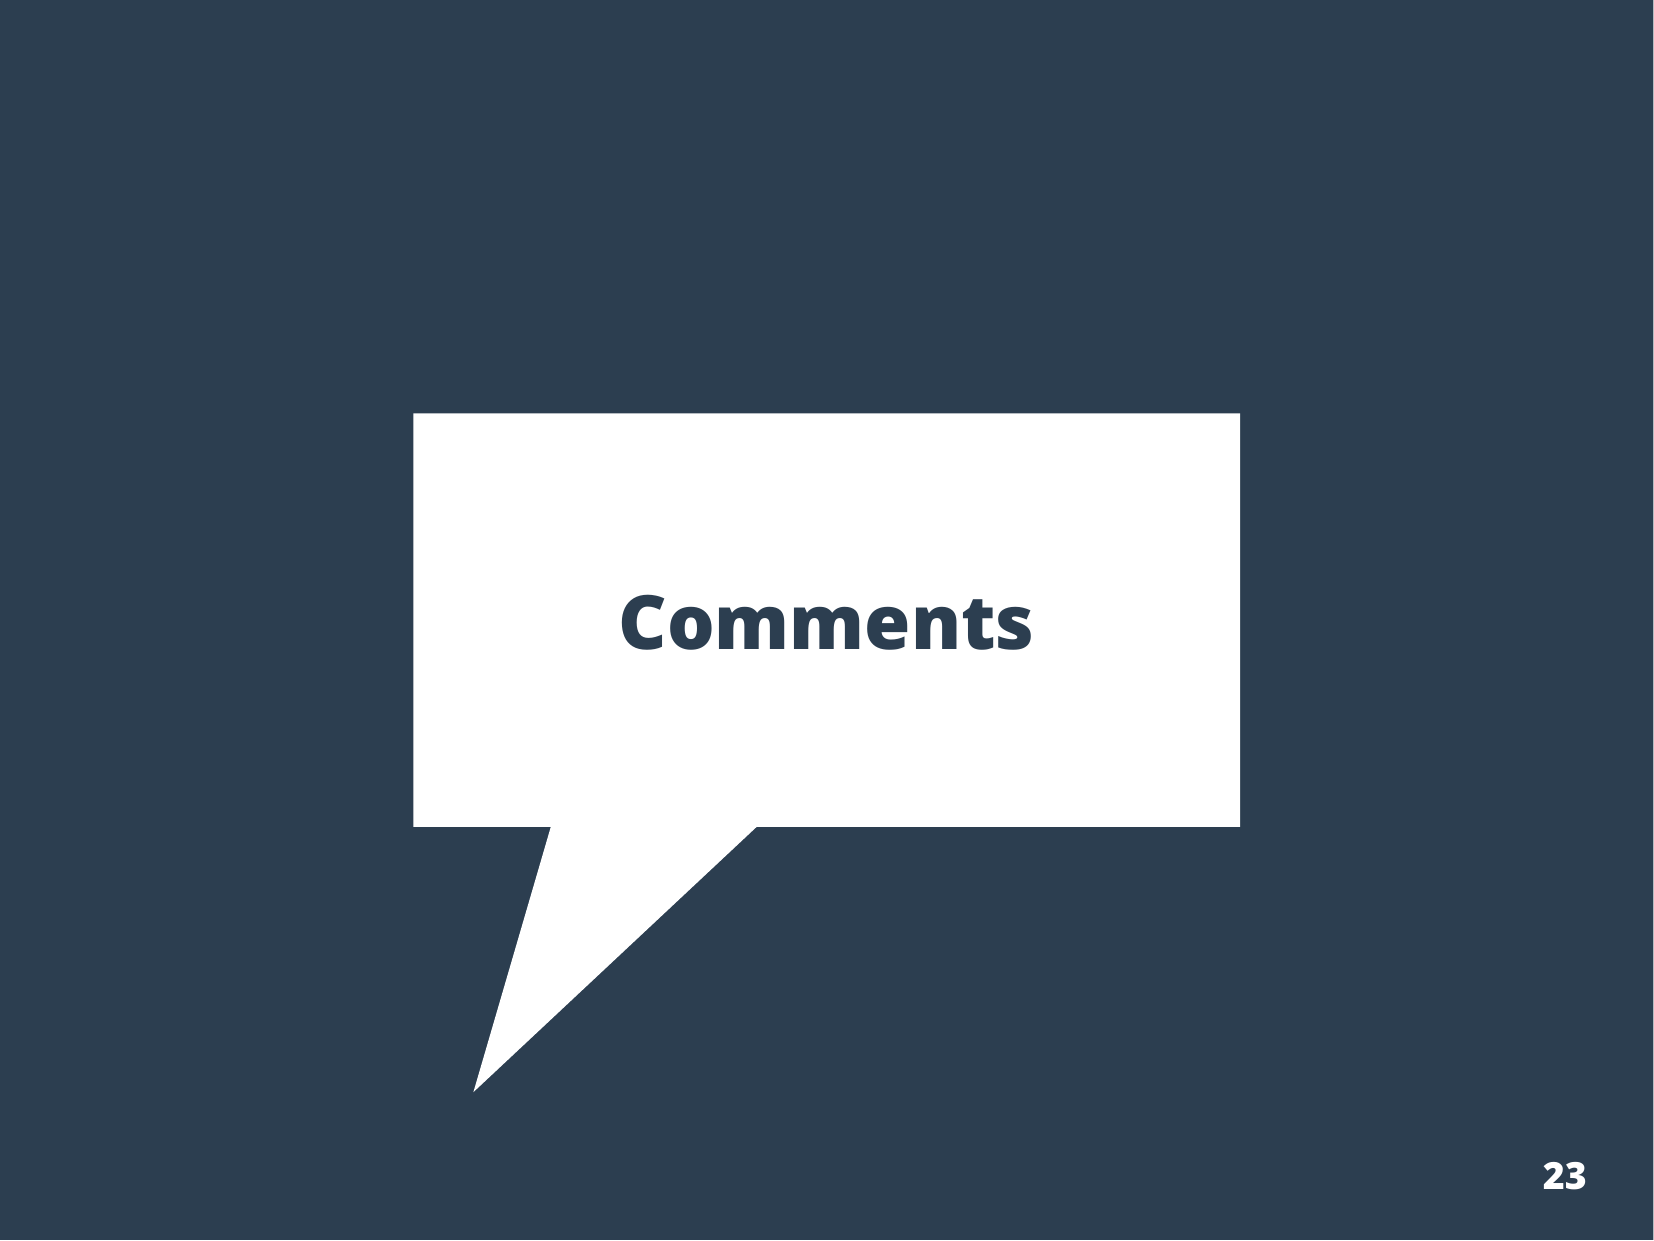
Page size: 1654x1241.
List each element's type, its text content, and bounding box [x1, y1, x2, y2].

title Comments [442, 442, 1211, 798]
